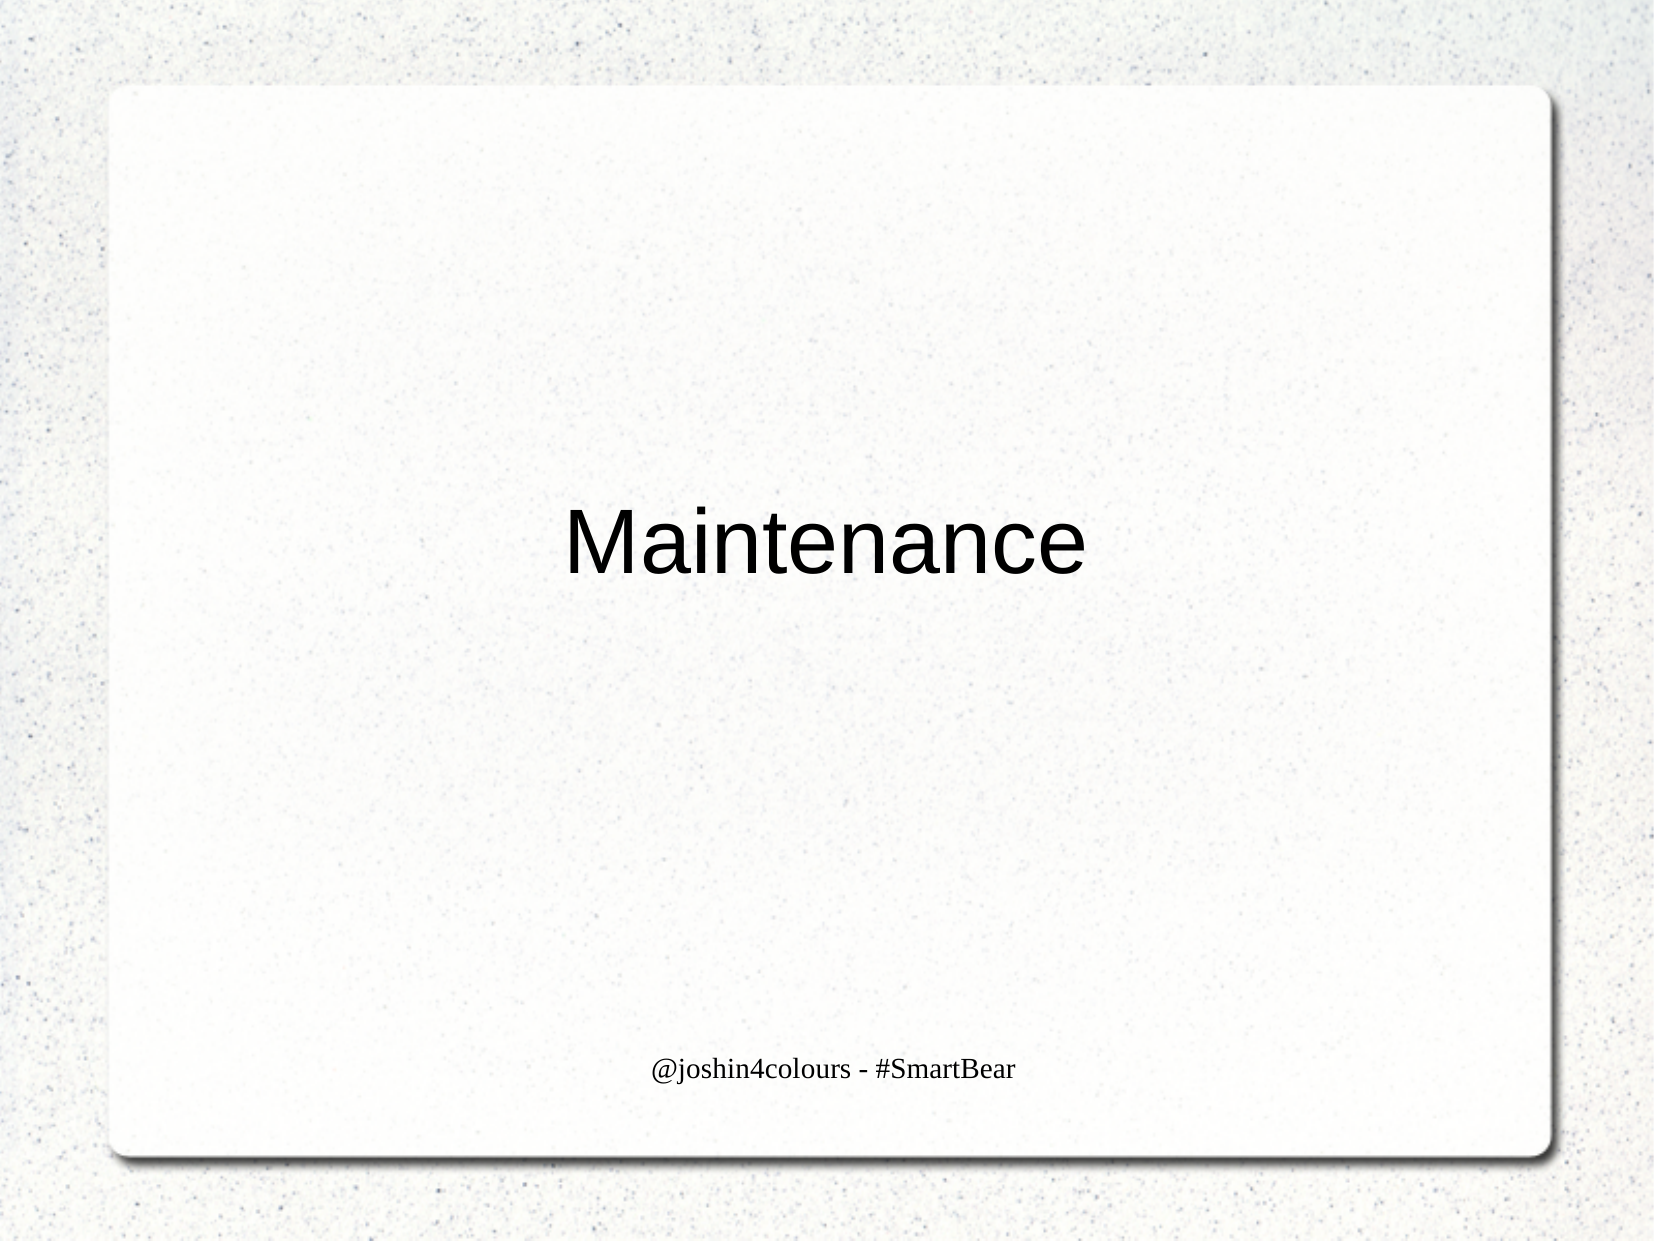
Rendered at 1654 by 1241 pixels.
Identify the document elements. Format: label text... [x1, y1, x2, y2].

subtitle Maintenance [118, 96, 1536, 987]
picture [0, 0, 1654, 1241]
